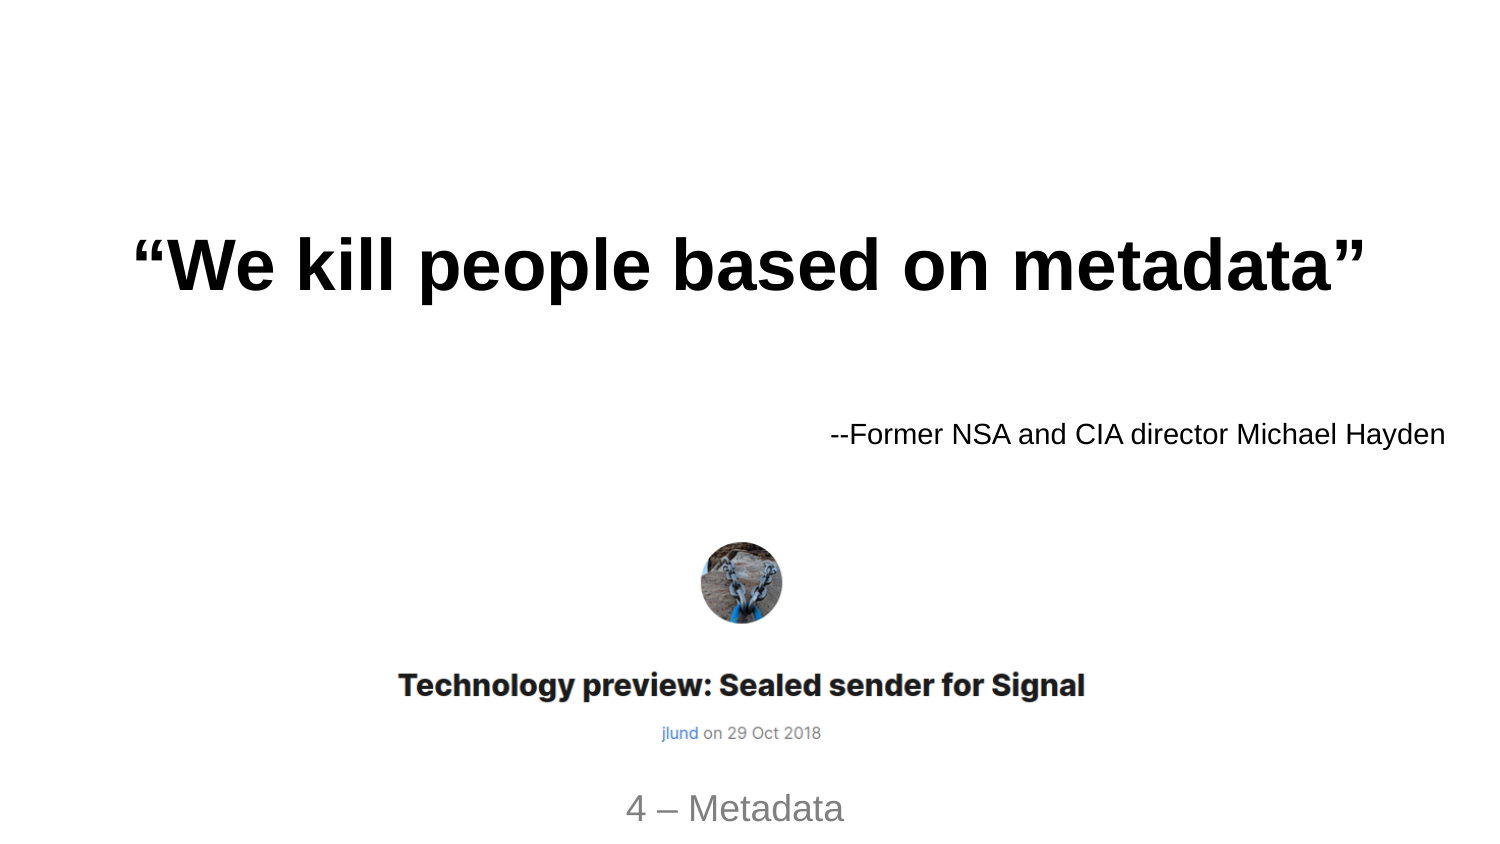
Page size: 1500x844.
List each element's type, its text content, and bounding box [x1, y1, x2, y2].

text_box --Former NSA and CIA director Michael Hayden [815, 400, 1471, 466]
text_box 4 – Metadata [611, 779, 860, 837]
picture [315, 494, 1160, 791]
text_box “We kill people based on metadata” [0, 188, 1500, 331]
